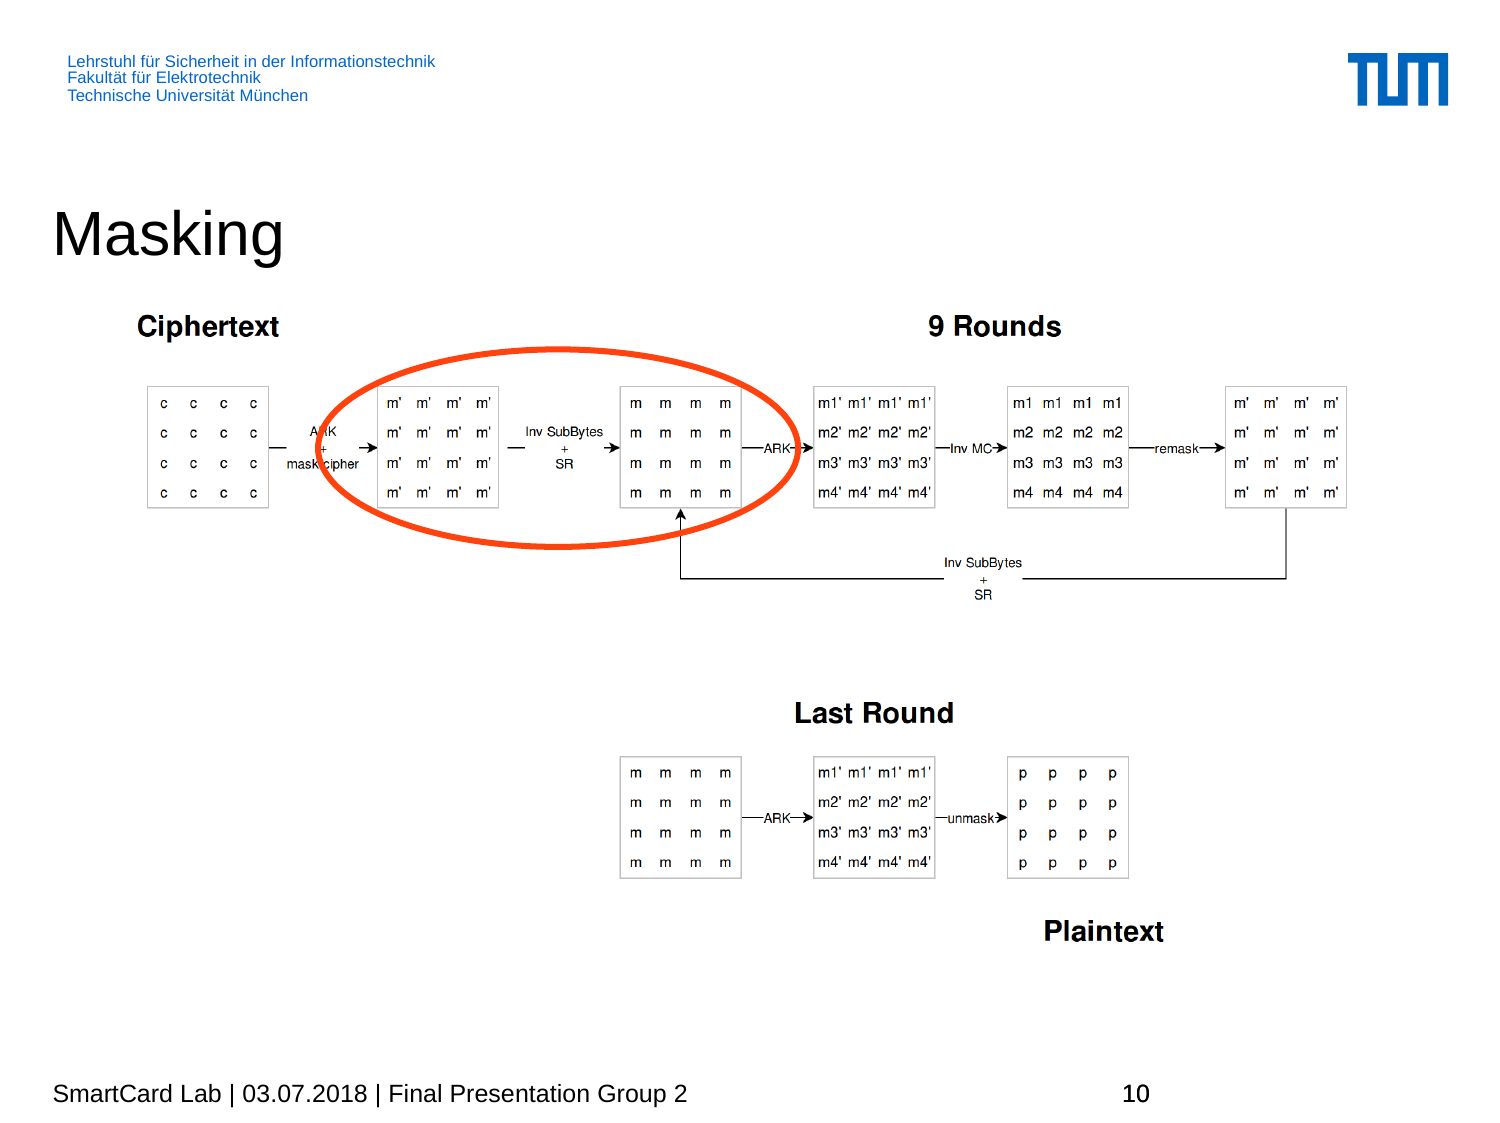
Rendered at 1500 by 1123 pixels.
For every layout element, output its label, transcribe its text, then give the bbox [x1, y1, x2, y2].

text_box SmartCard Lab | 03.07.2018 | Final Presentation Group 2 [52, 1062, 1116, 1123]
picture [135, 299, 1348, 956]
title Masking [52, 192, 1453, 268]
text_box <number> [1122, 1062, 1459, 1123]
